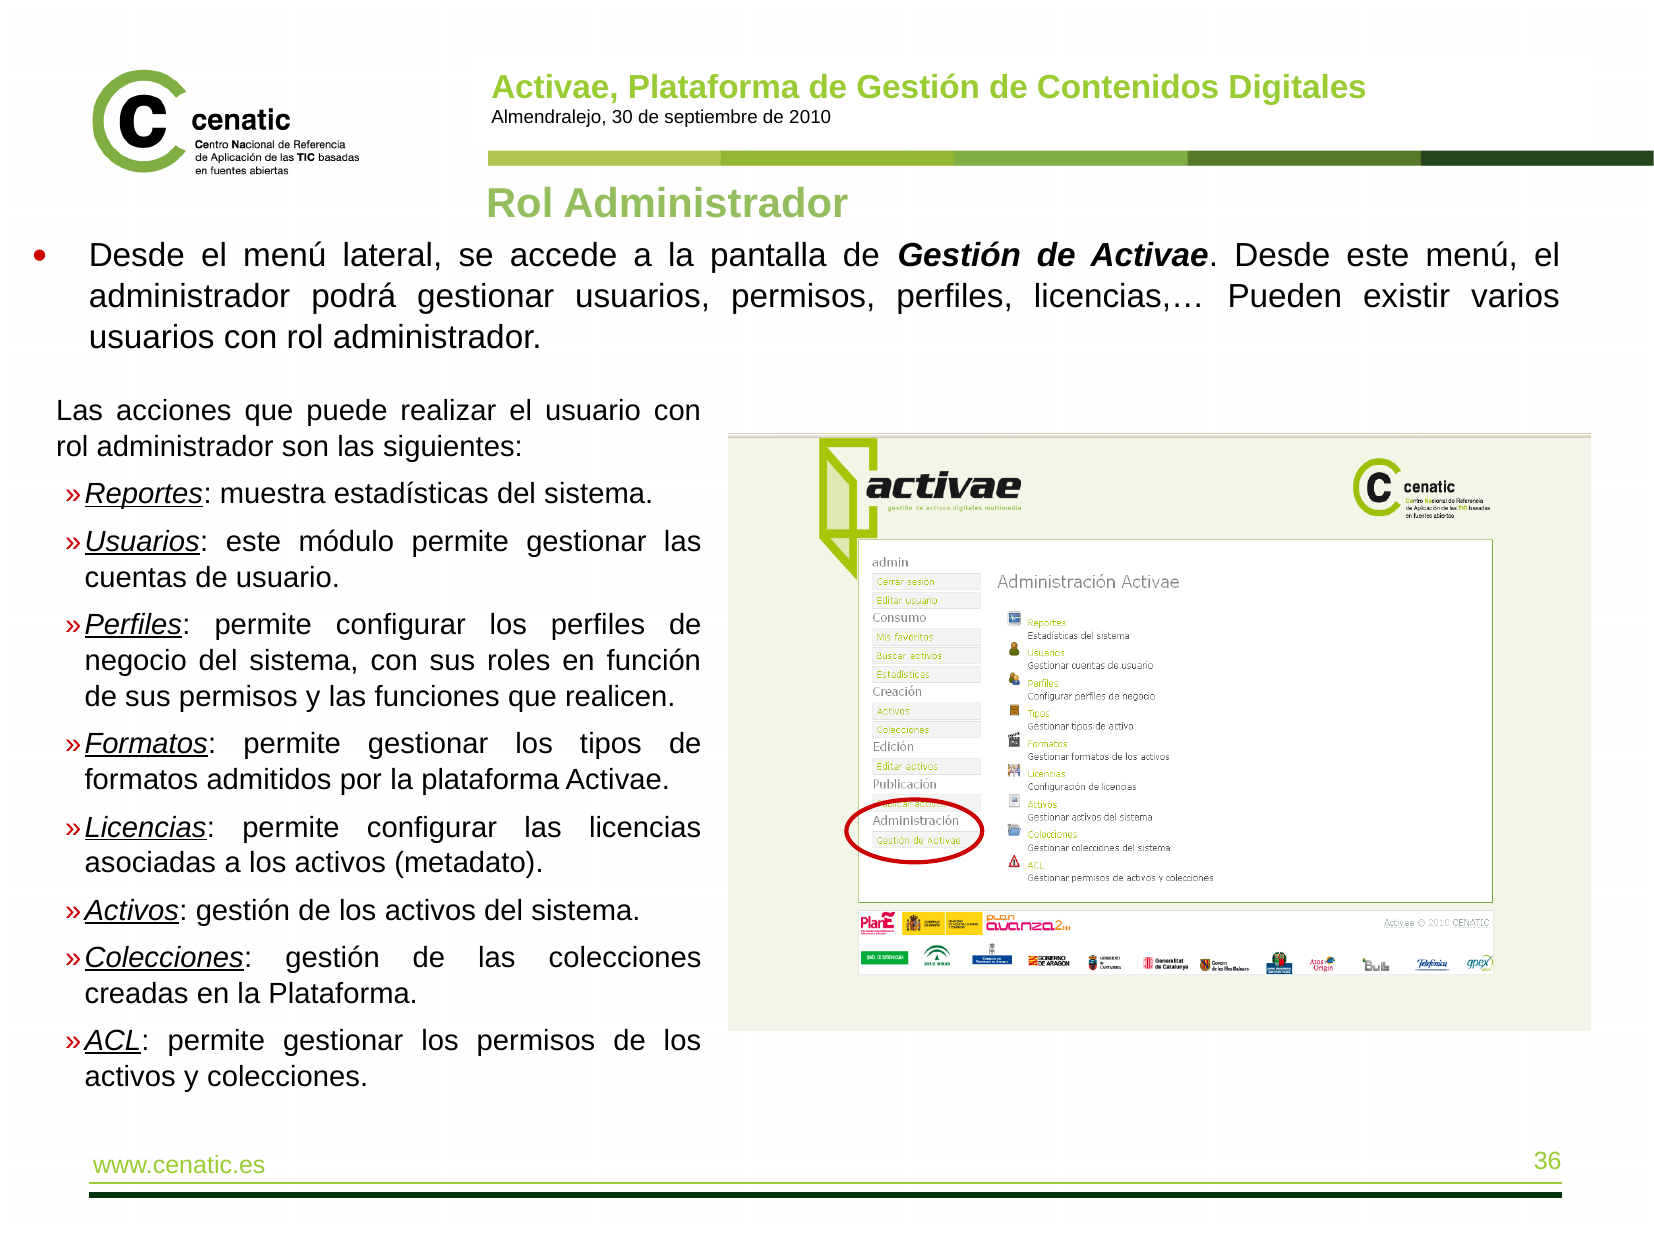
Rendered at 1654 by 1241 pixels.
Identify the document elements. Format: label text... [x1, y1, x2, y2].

list Desde el menú lateral, se accede a la pantalla de Gestión de Activae. Desde este menú, el administrador podrá gestionar usuarios, permisos, perfiles, licencias,… Pueden existir varios usuarios con rol administrador. [17, 225, 1576, 372]
title Rol Administrador [486, 177, 1571, 225]
text_box Las acciones que puede realizar el usuario con rol administrador son las siguientes: Reportes: muestra estadísticas del sistema. Usuarios: este módulo permite gestionar las cuentas de usuario. Perfiles: permite configurar los perfiles de negocio del sistema, con sus roles en función de sus permisos y las funciones que realicen. Formatos: permite gestionar los tipos de formatos admitidos por la plataforma Activae. Licencias: permite configurar las licencias asociadas a los activos (metadato). Activos: gestión de los activos del sistema. Colecciones: gestión de las colecciones creadas en la Plataforma. ACL: permite gestionar los permisos de los activos y colecciones. [41, 383, 717, 1136]
picture [1, 4, 1654, 1228]
